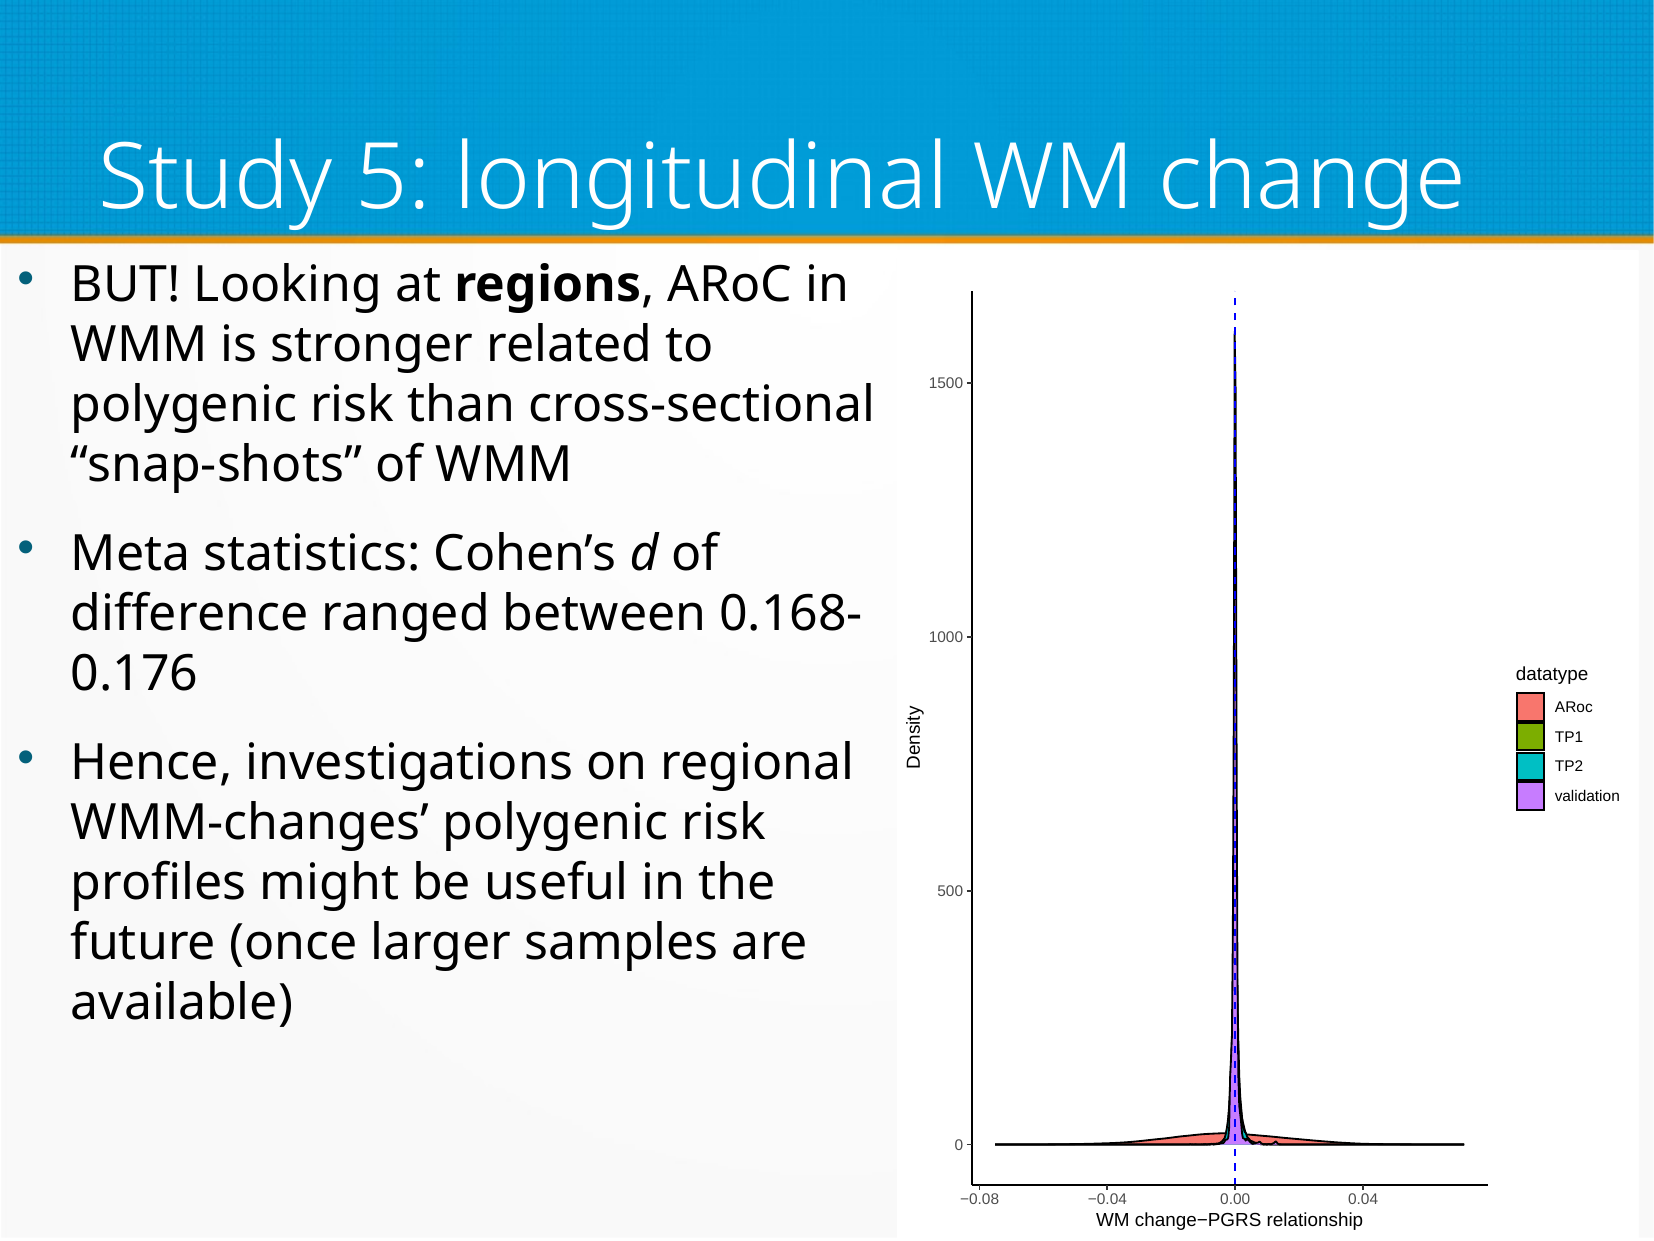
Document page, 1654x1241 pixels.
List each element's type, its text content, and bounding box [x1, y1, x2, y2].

list BUT! Looking at regions, ARoC in WMM is stronger related to polygenic risk than cross-sectional “snap-shots” of WMM Meta statistics: Cohen’s d of difference ranged between 0.168-0.176 Hence, investigations on regional WMM-changes’ polygenic risk profiles might be useful in the future (once larger samples are available) [0, 251, 886, 1211]
title Study 5: longitudinal WM change [98, 19, 1654, 227]
picture [0, 233, 1654, 1241]
